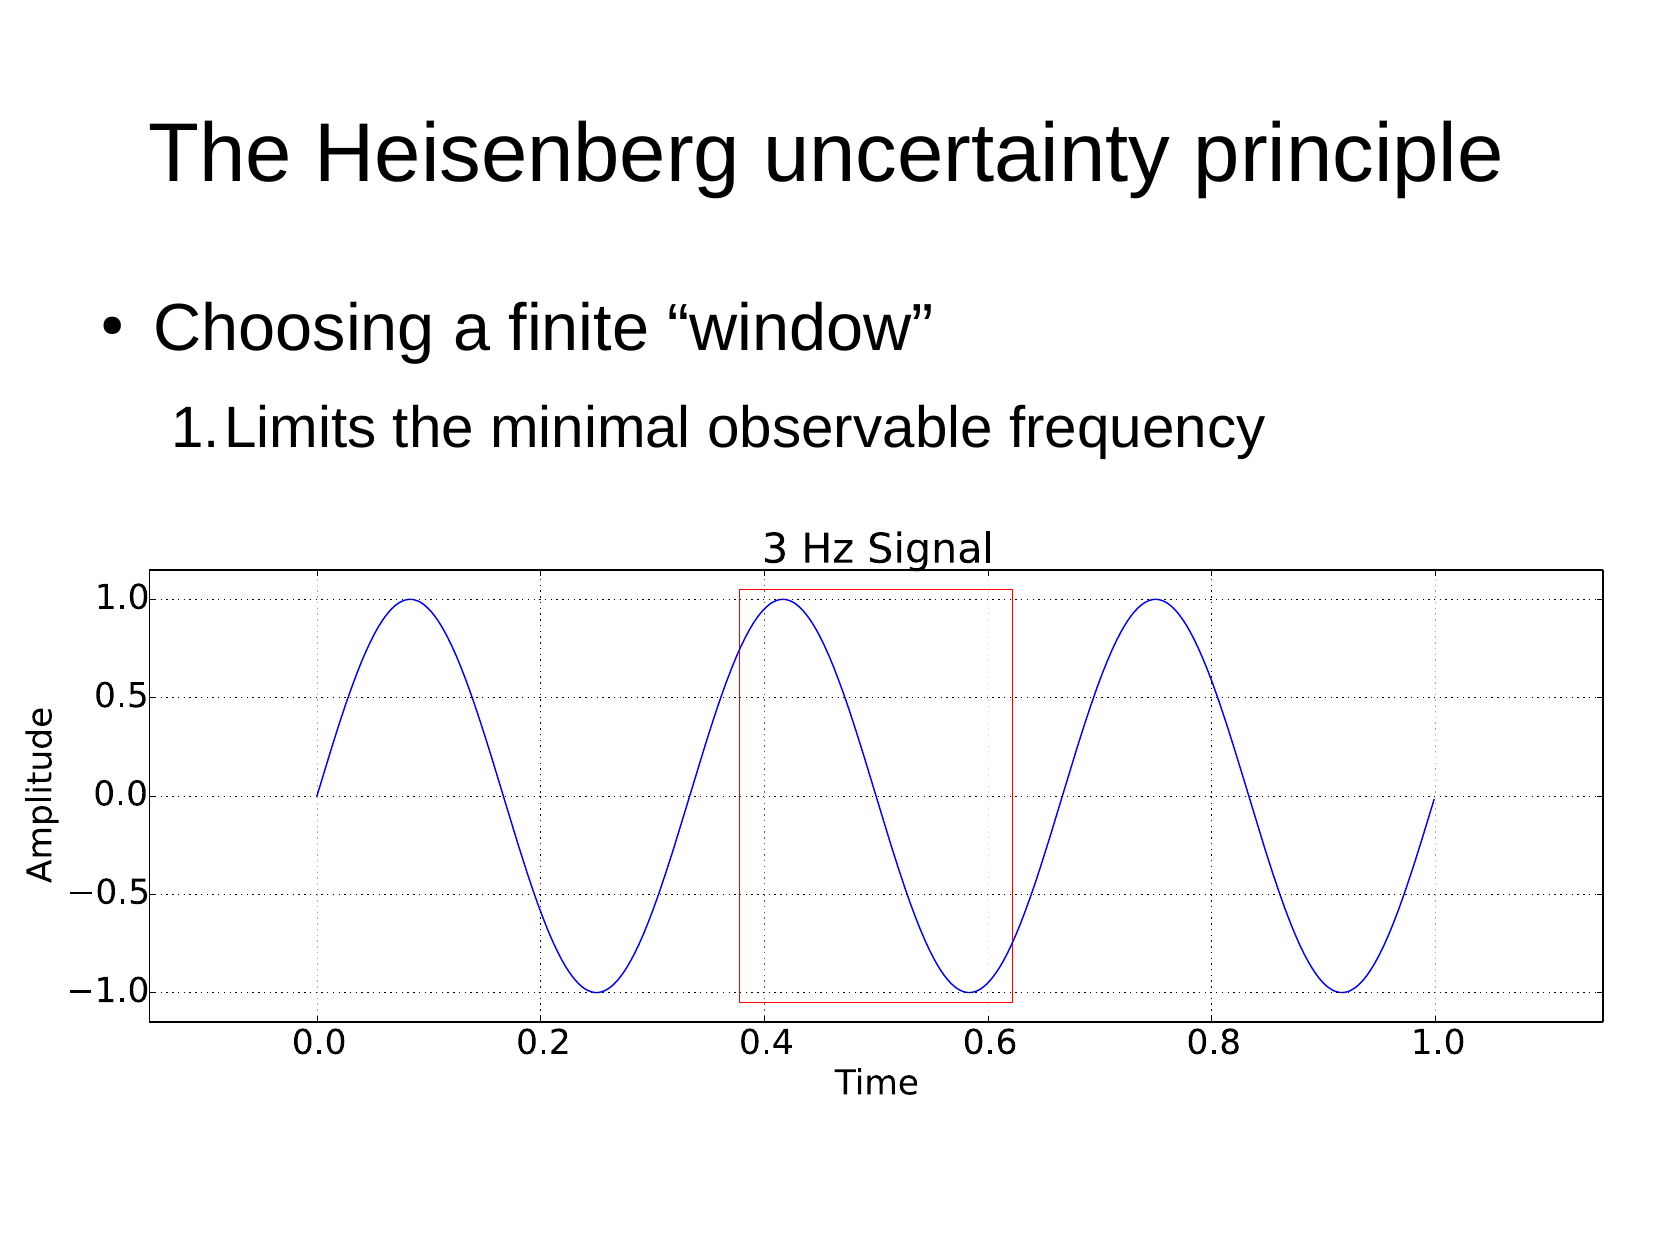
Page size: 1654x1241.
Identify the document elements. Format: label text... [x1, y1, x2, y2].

list Choosing a finite “window” Limits the minimal observable frequency [82, 290, 1571, 495]
picture [0, 495, 1653, 1116]
title The Heisenberg uncertainty principle [82, 49, 1571, 257]
